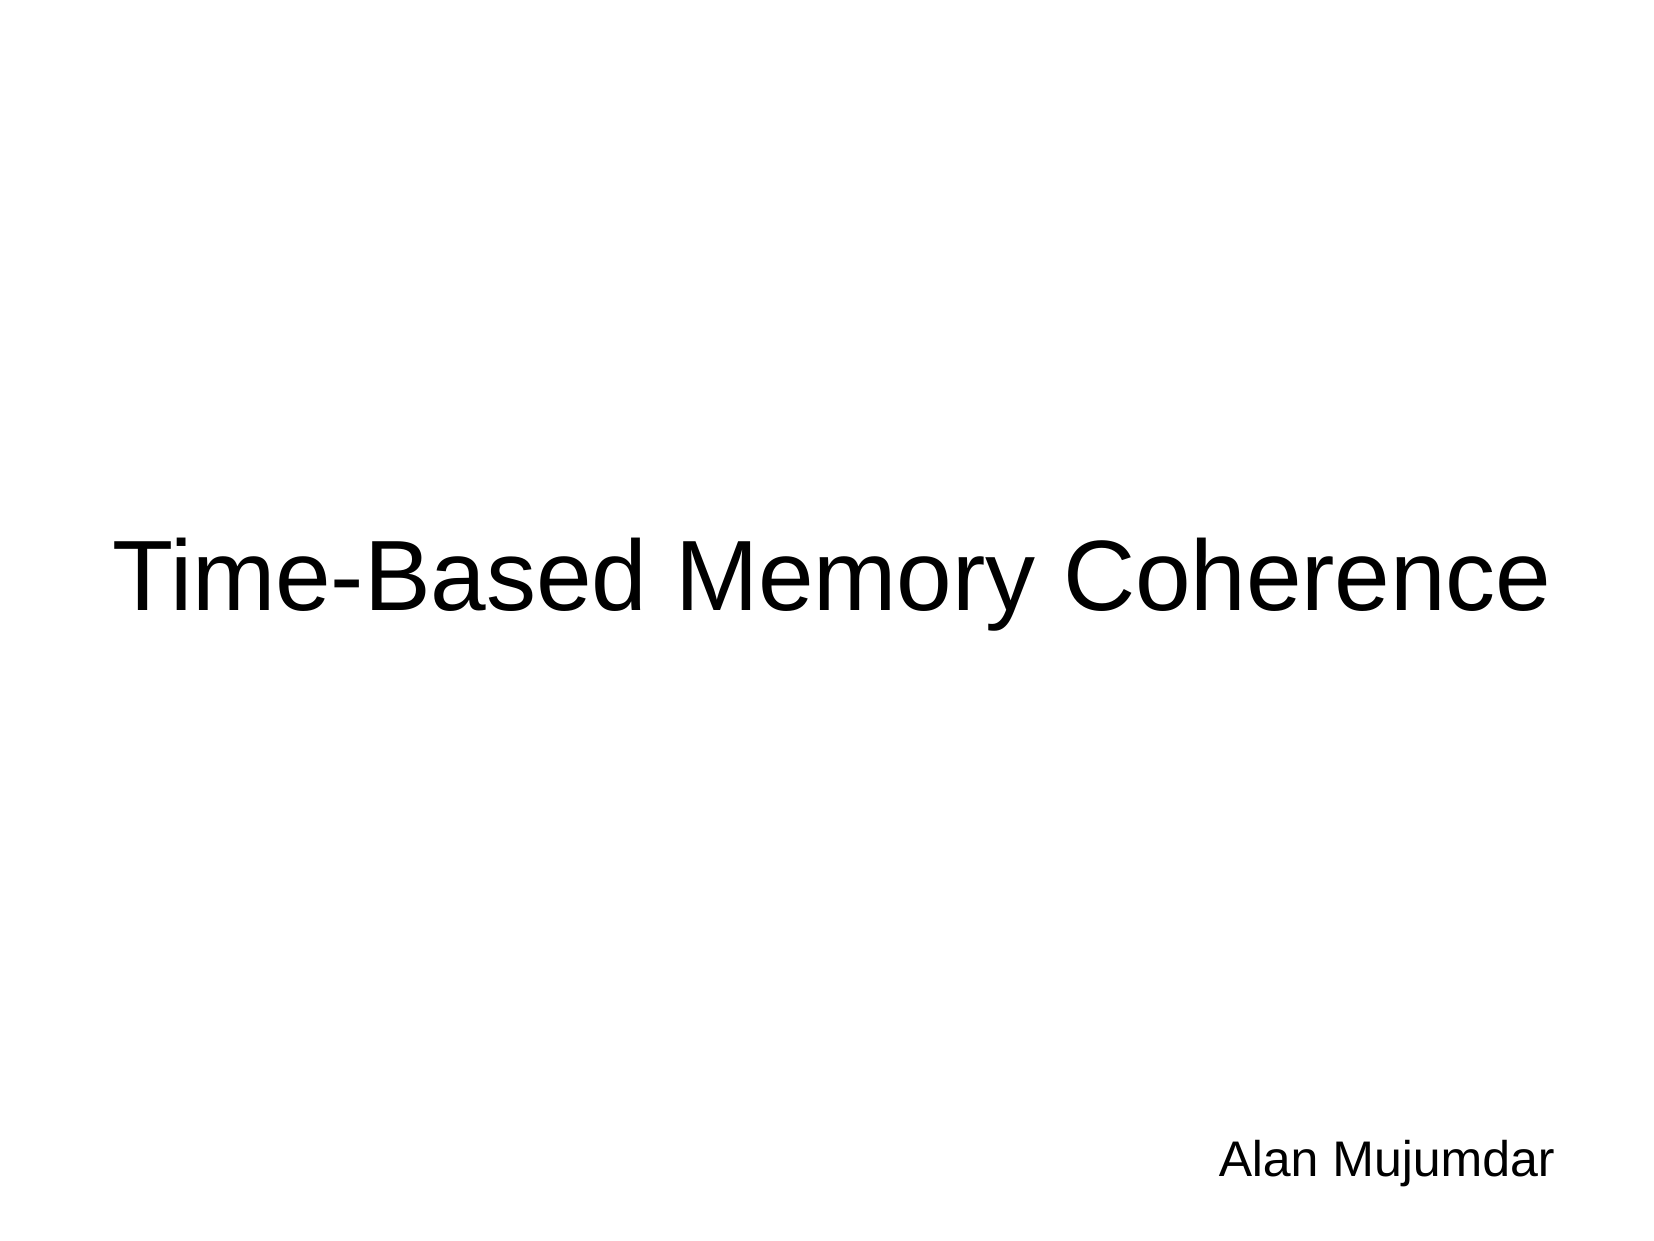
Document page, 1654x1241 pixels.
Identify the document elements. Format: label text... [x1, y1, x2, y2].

subtitle Alan Mujumdar [1149, 1127, 1625, 1192]
title Time-Based Memory Coherence [88, 472, 1577, 680]
